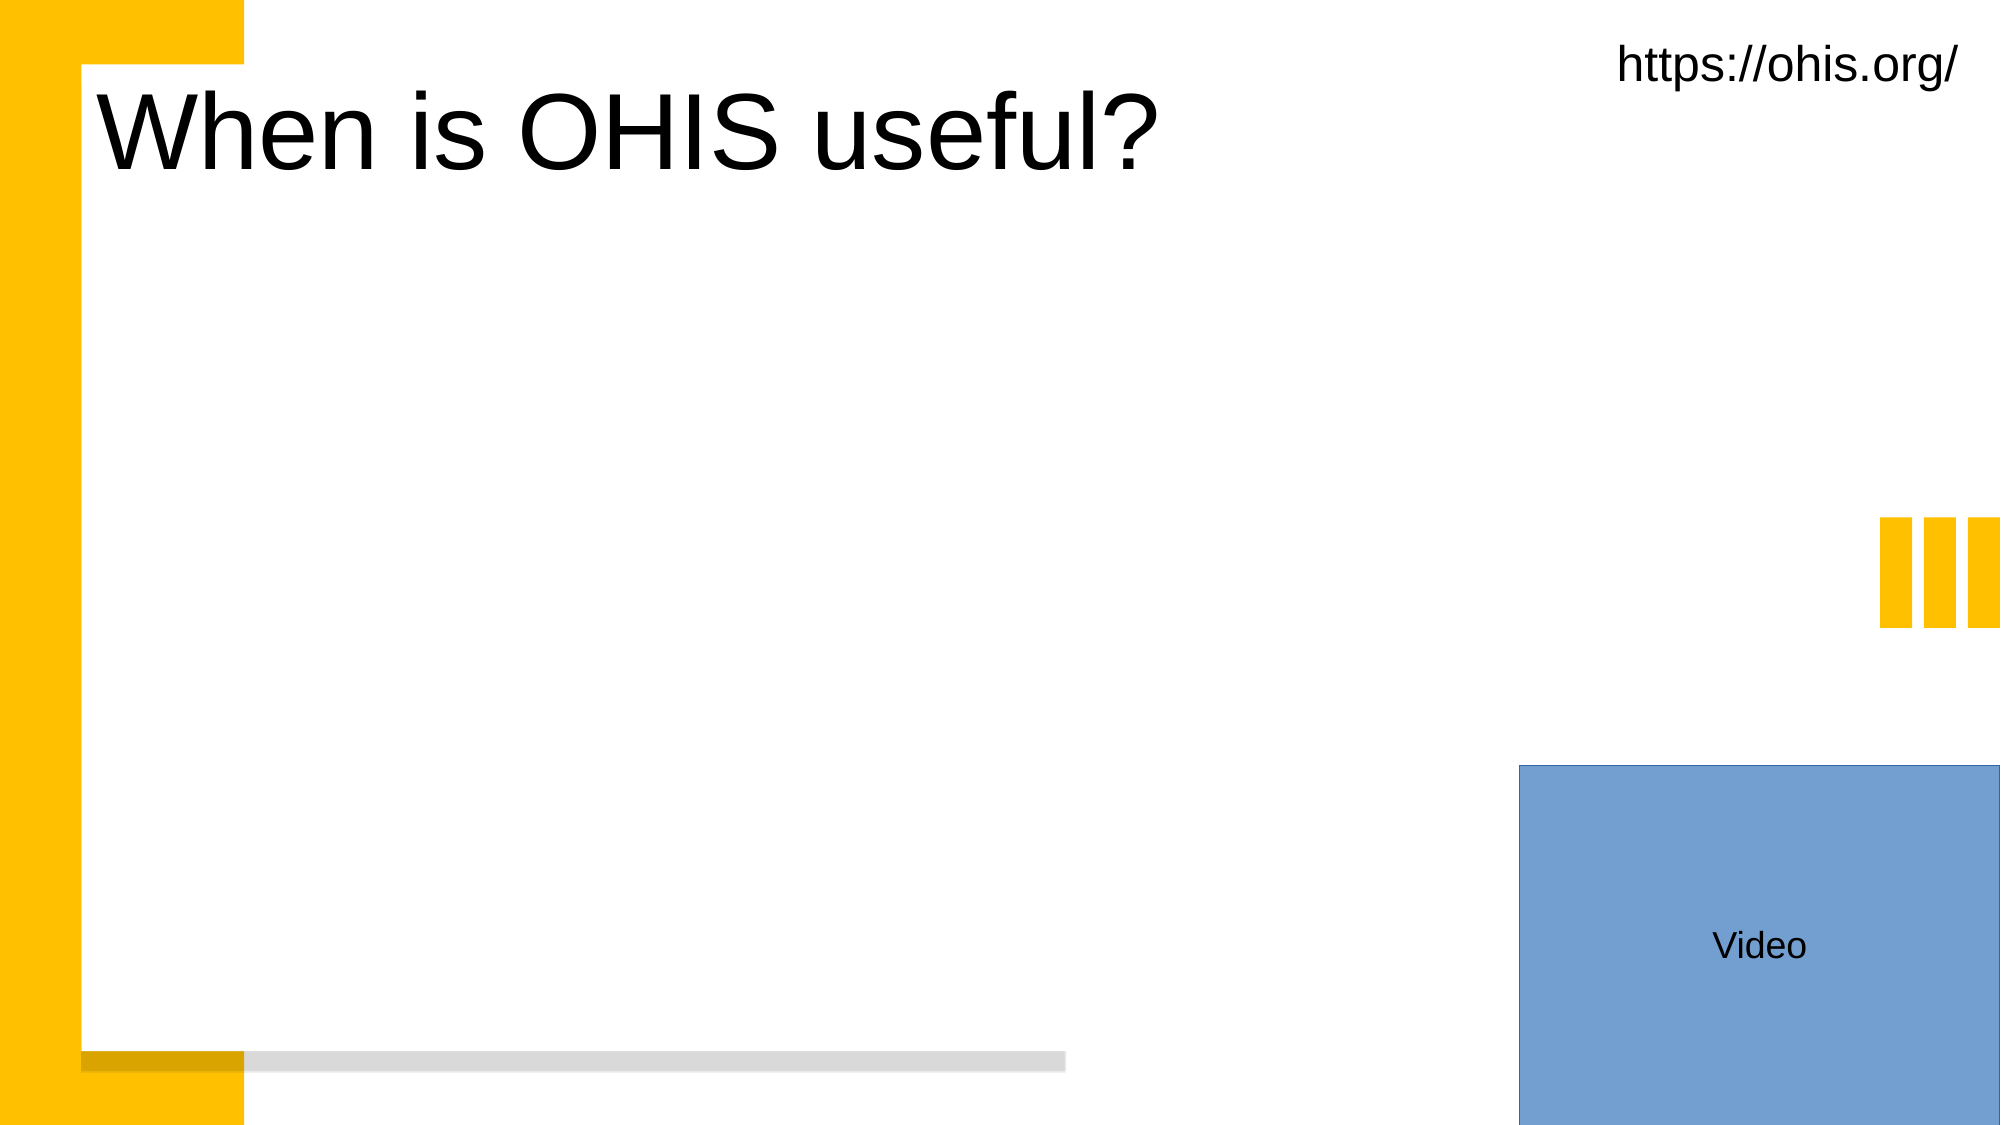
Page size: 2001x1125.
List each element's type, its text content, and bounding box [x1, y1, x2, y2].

text_box https://ohis.org/ [1590, 29, 1974, 105]
text_box When is OHIS useful? [81, 64, 1921, 201]
text_box [0, 0, 2000, 1125]
text_box Video [1519, 765, 2000, 1125]
